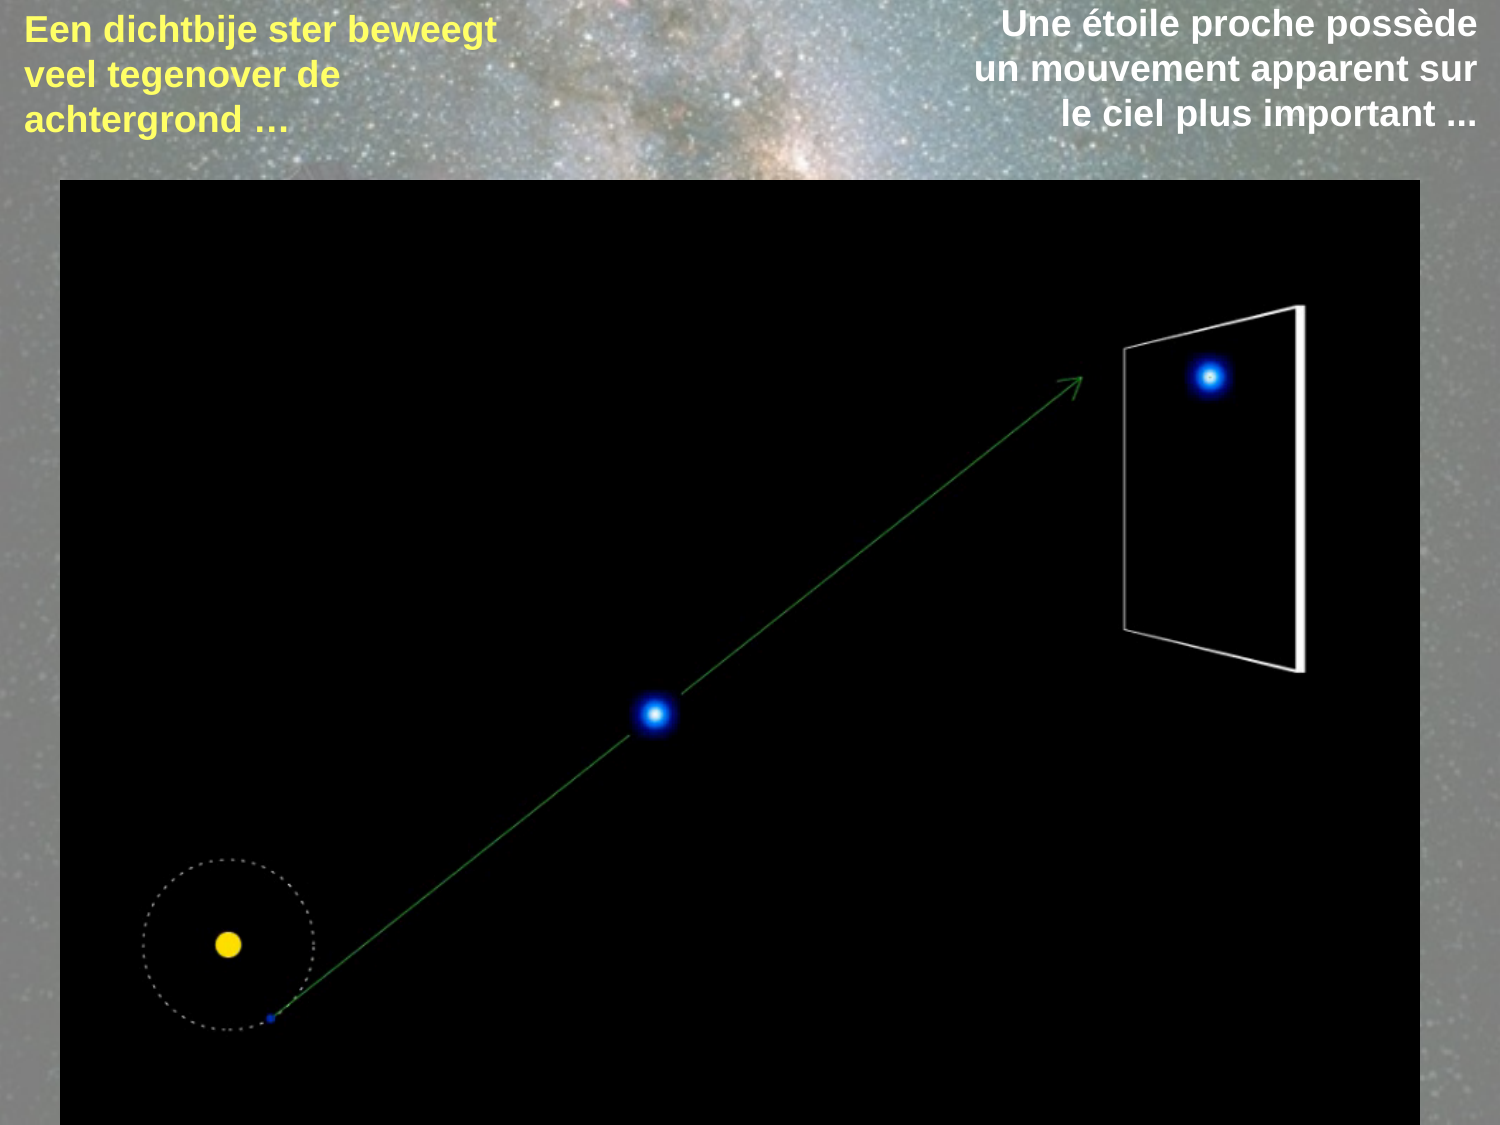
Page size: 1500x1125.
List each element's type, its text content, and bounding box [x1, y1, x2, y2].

picture [0, 0, 1500, 1125]
text_box Une étoile proche possède un mouvement apparent sur le ciel plus important ... [930, 0, 1493, 142]
text_box [60, 179, 1421, 1125]
text_box Een dichtbije ster beweegt veel tegenover de achtergrond … [9, 0, 584, 148]
